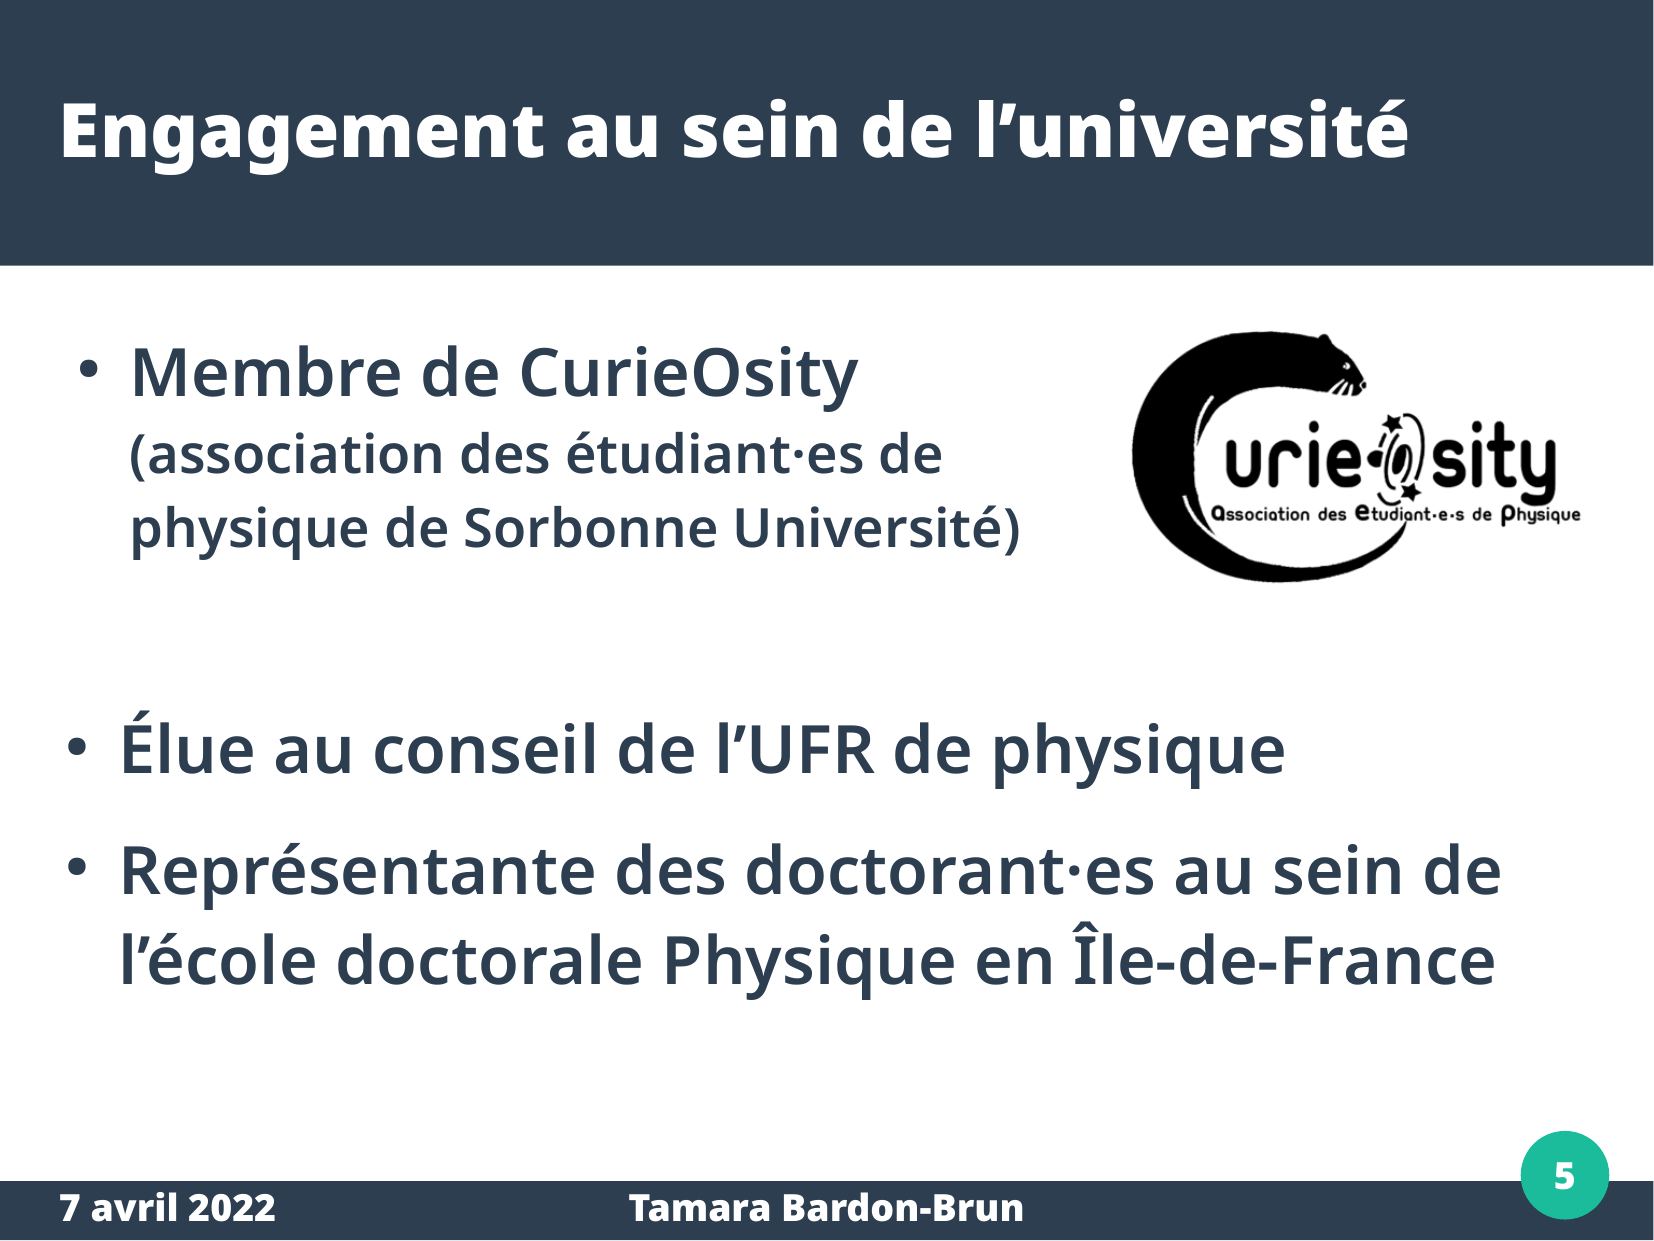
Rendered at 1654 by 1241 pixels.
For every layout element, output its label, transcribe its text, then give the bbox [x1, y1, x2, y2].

picture [1105, 289, 1601, 609]
title Engagement au sein de l’université [59, 49, 1595, 207]
list Élue au conseil de l’UFR de physique Représentante des doctorant·es au sein de l’école doctorale Physique en Île-de-France [47, 702, 1583, 1052]
list Membre de CurieOsity (association des étudiant·es de physique de Sorbonne Université) [59, 324, 1087, 615]
